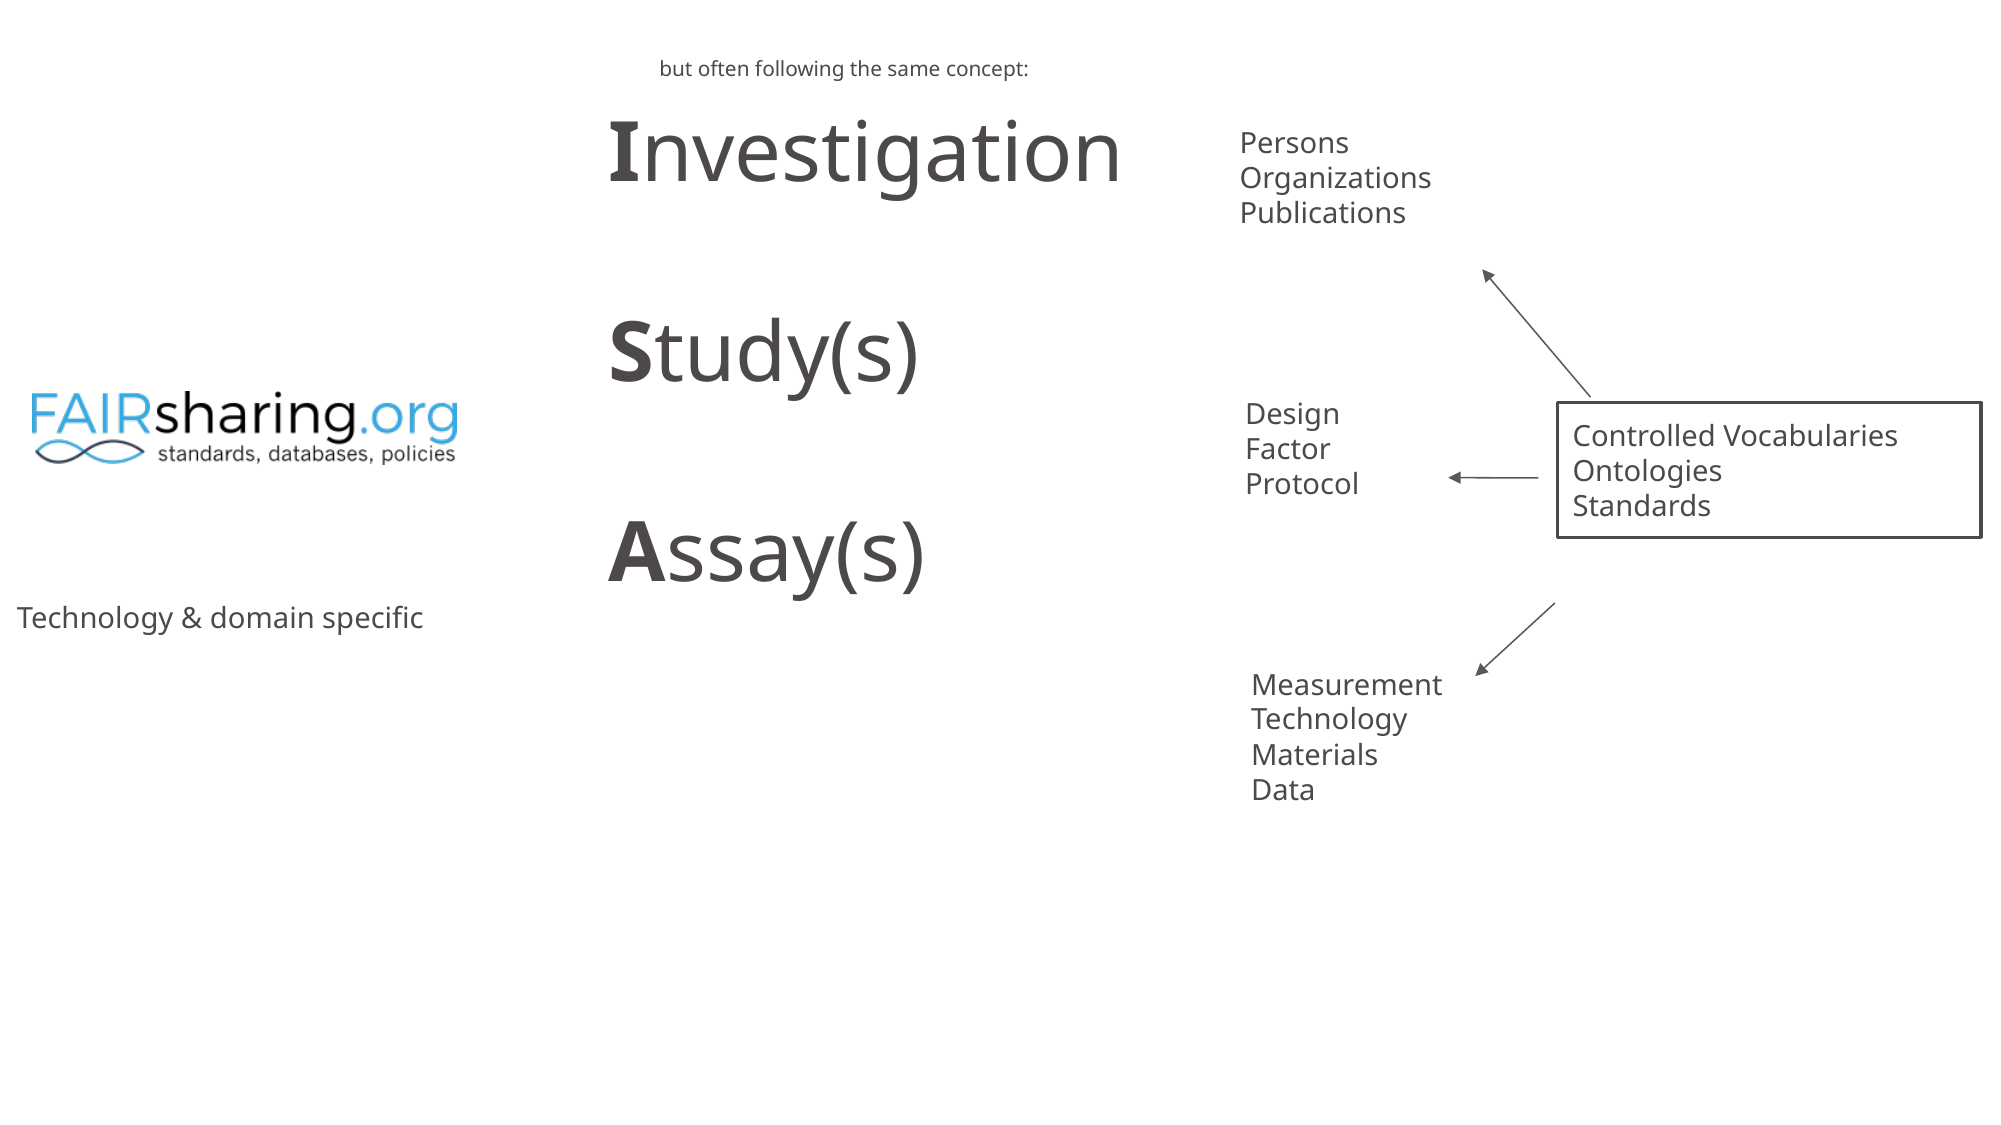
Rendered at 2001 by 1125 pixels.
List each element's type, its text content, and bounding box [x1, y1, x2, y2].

text_box Investigation Study(s) Assay(s) [597, 92, 1304, 915]
text_box Controlled Vocabularies Ontologies Standards [1557, 402, 1981, 538]
text_box Measurement Technology Materials Data [1235, 650, 1987, 821]
text_box Design Factor Protocol [1229, 380, 1981, 516]
text_box Technology & domain specific [1, 584, 753, 650]
picture [32, 391, 457, 465]
text_box but often following the same concept: [644, 40, 1396, 96]
text_box Persons Organizations Publications [1224, 109, 1976, 245]
